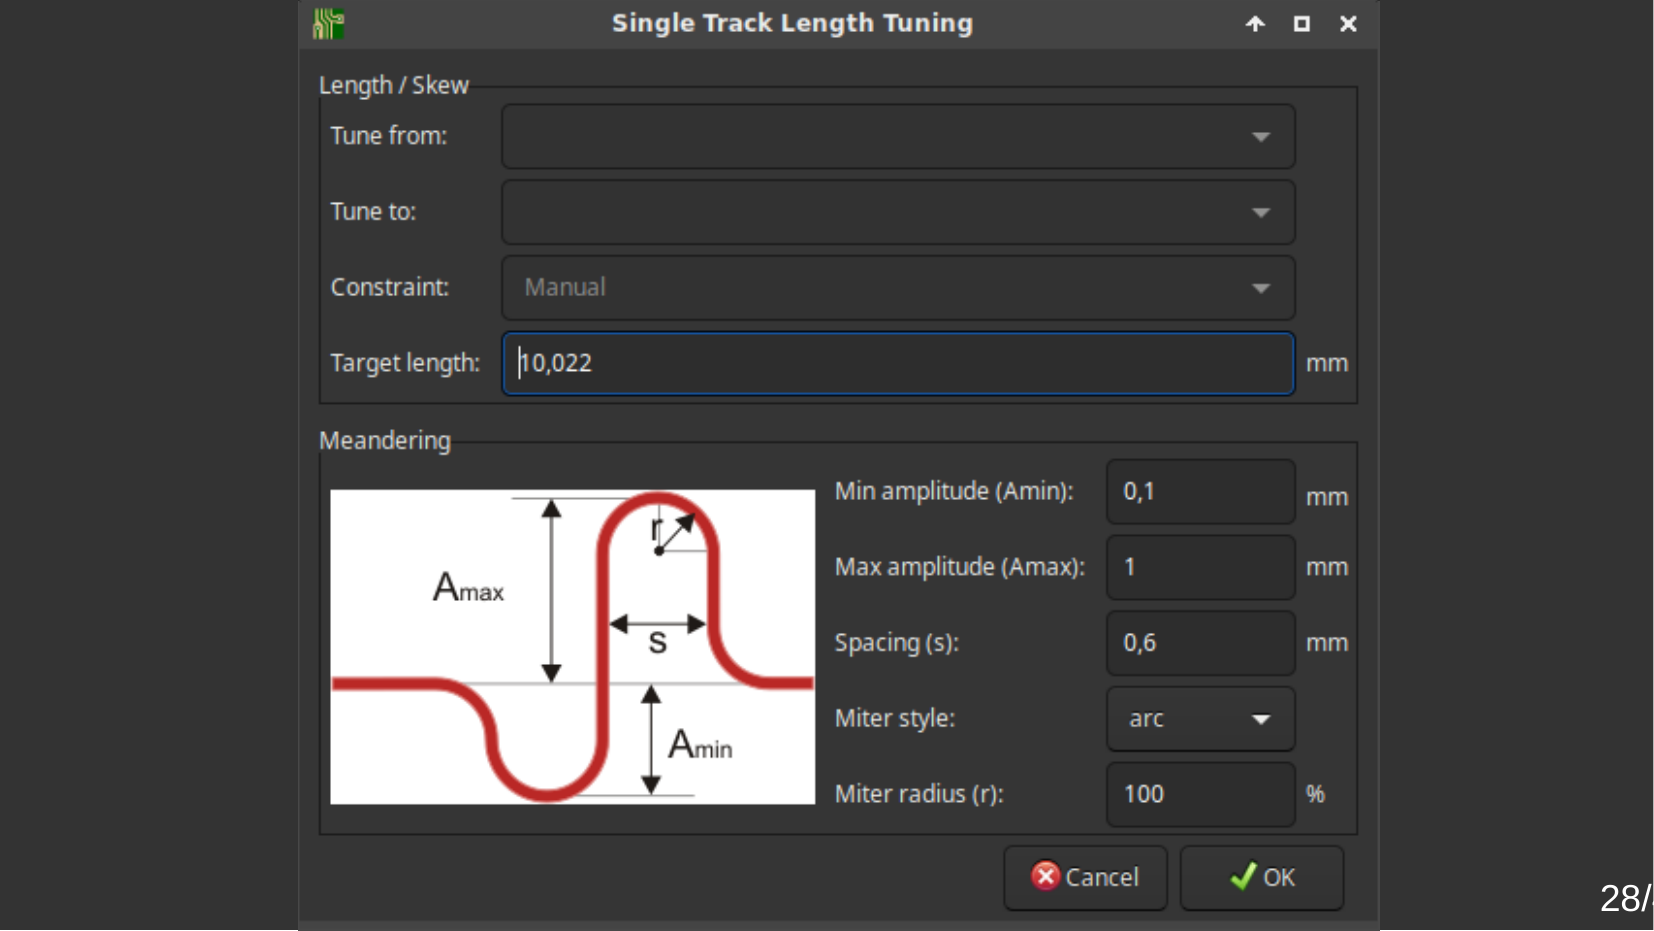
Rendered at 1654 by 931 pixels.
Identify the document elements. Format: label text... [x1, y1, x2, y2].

picture [298, 0, 1380, 931]
text_box 1/46 [1515, 870, 1649, 927]
